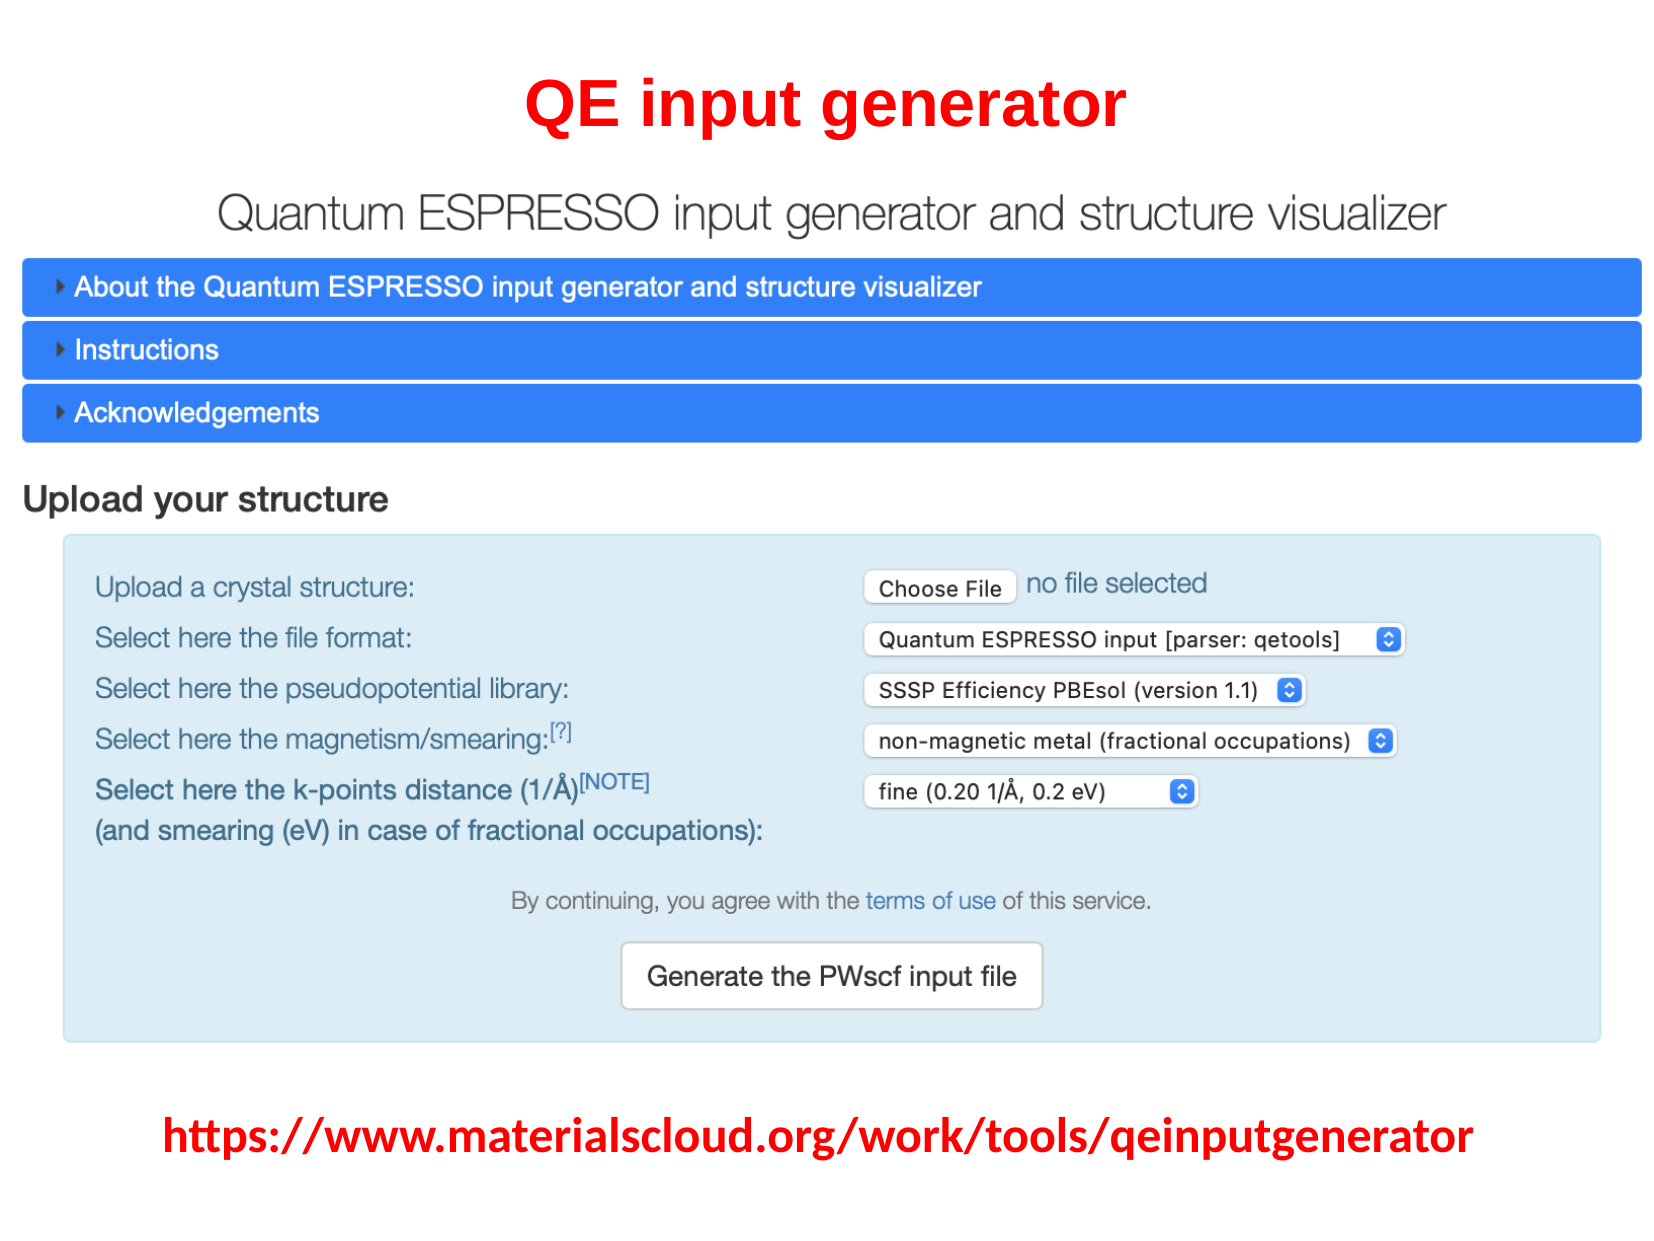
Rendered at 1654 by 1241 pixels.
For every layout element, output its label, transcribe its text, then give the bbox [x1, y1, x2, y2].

title QE input generator [82, 49, 1571, 151]
text_box https://www.materialscloud.org/work/tools/qeinputgenerator [147, 1095, 1562, 1170]
picture [0, 179, 1653, 1061]
